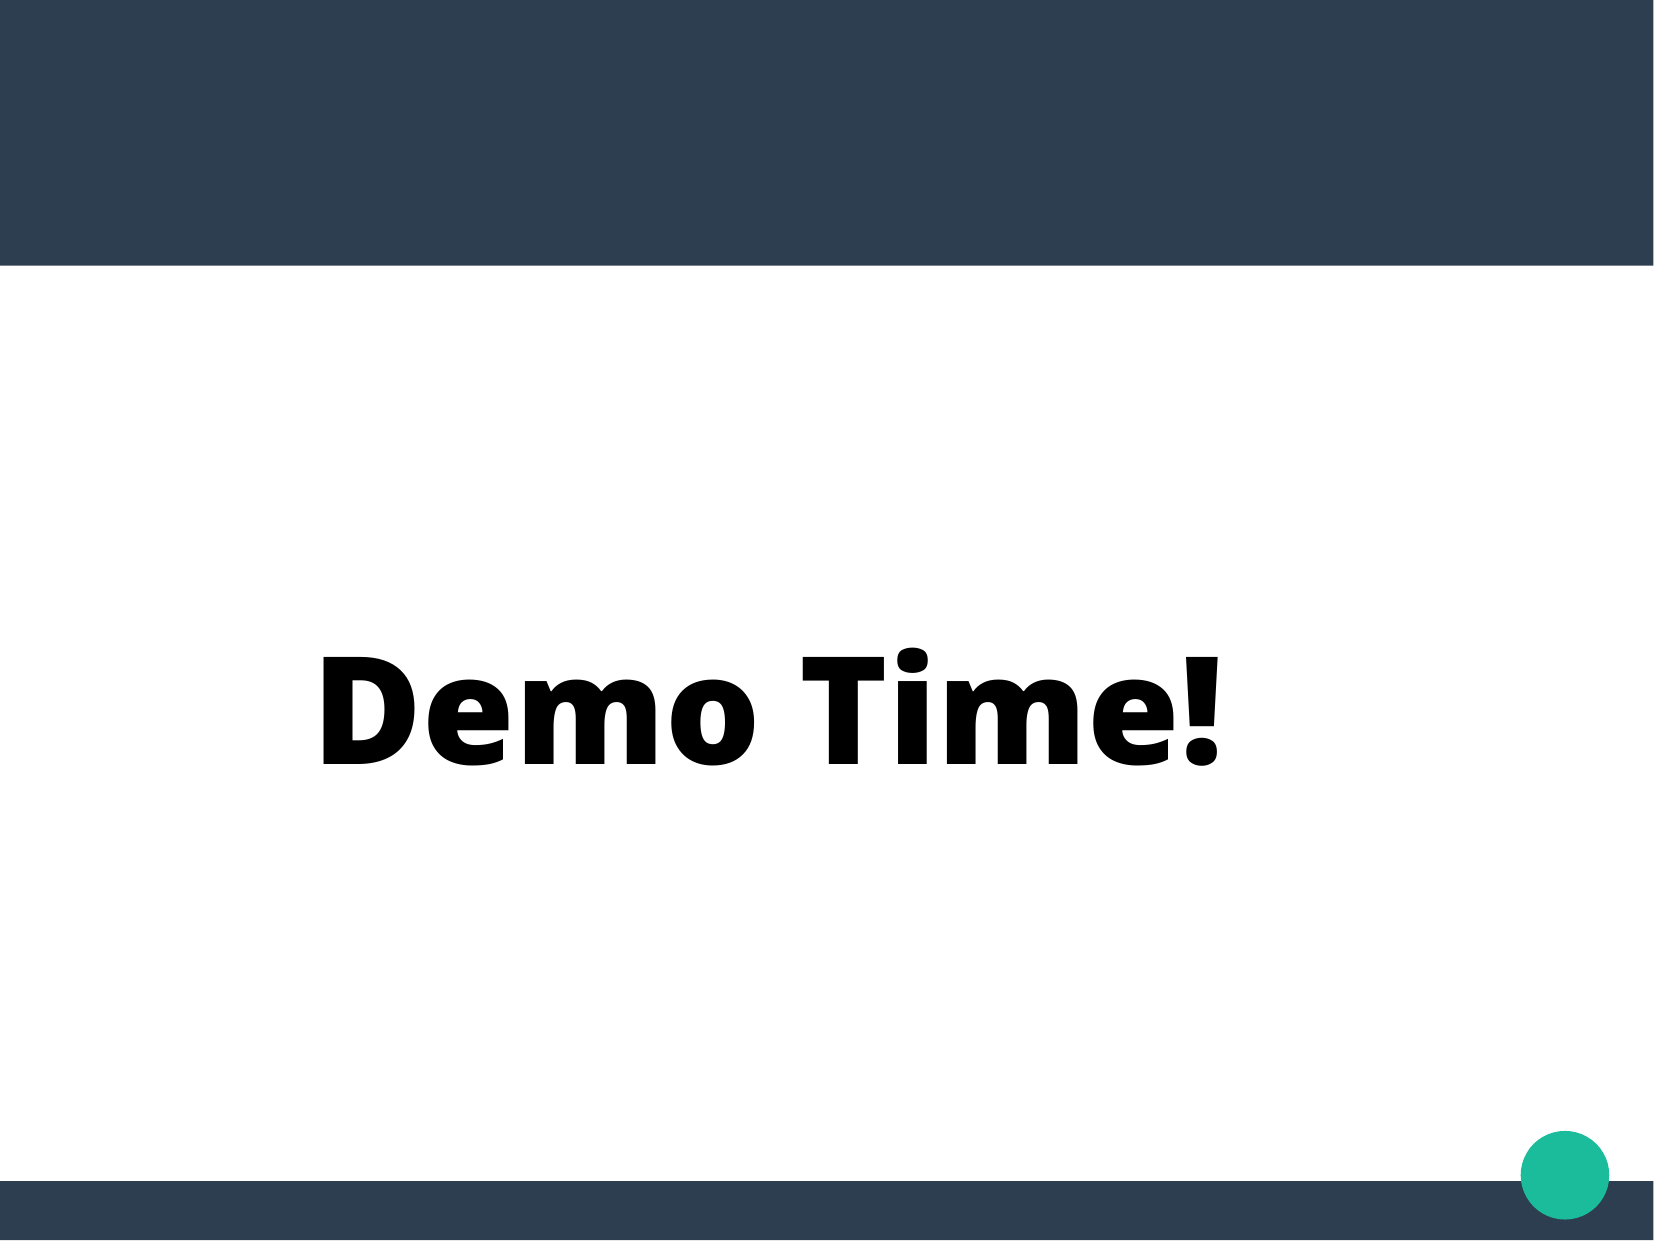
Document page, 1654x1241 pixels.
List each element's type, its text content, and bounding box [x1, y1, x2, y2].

title Demo Time! [312, 604, 1341, 762]
